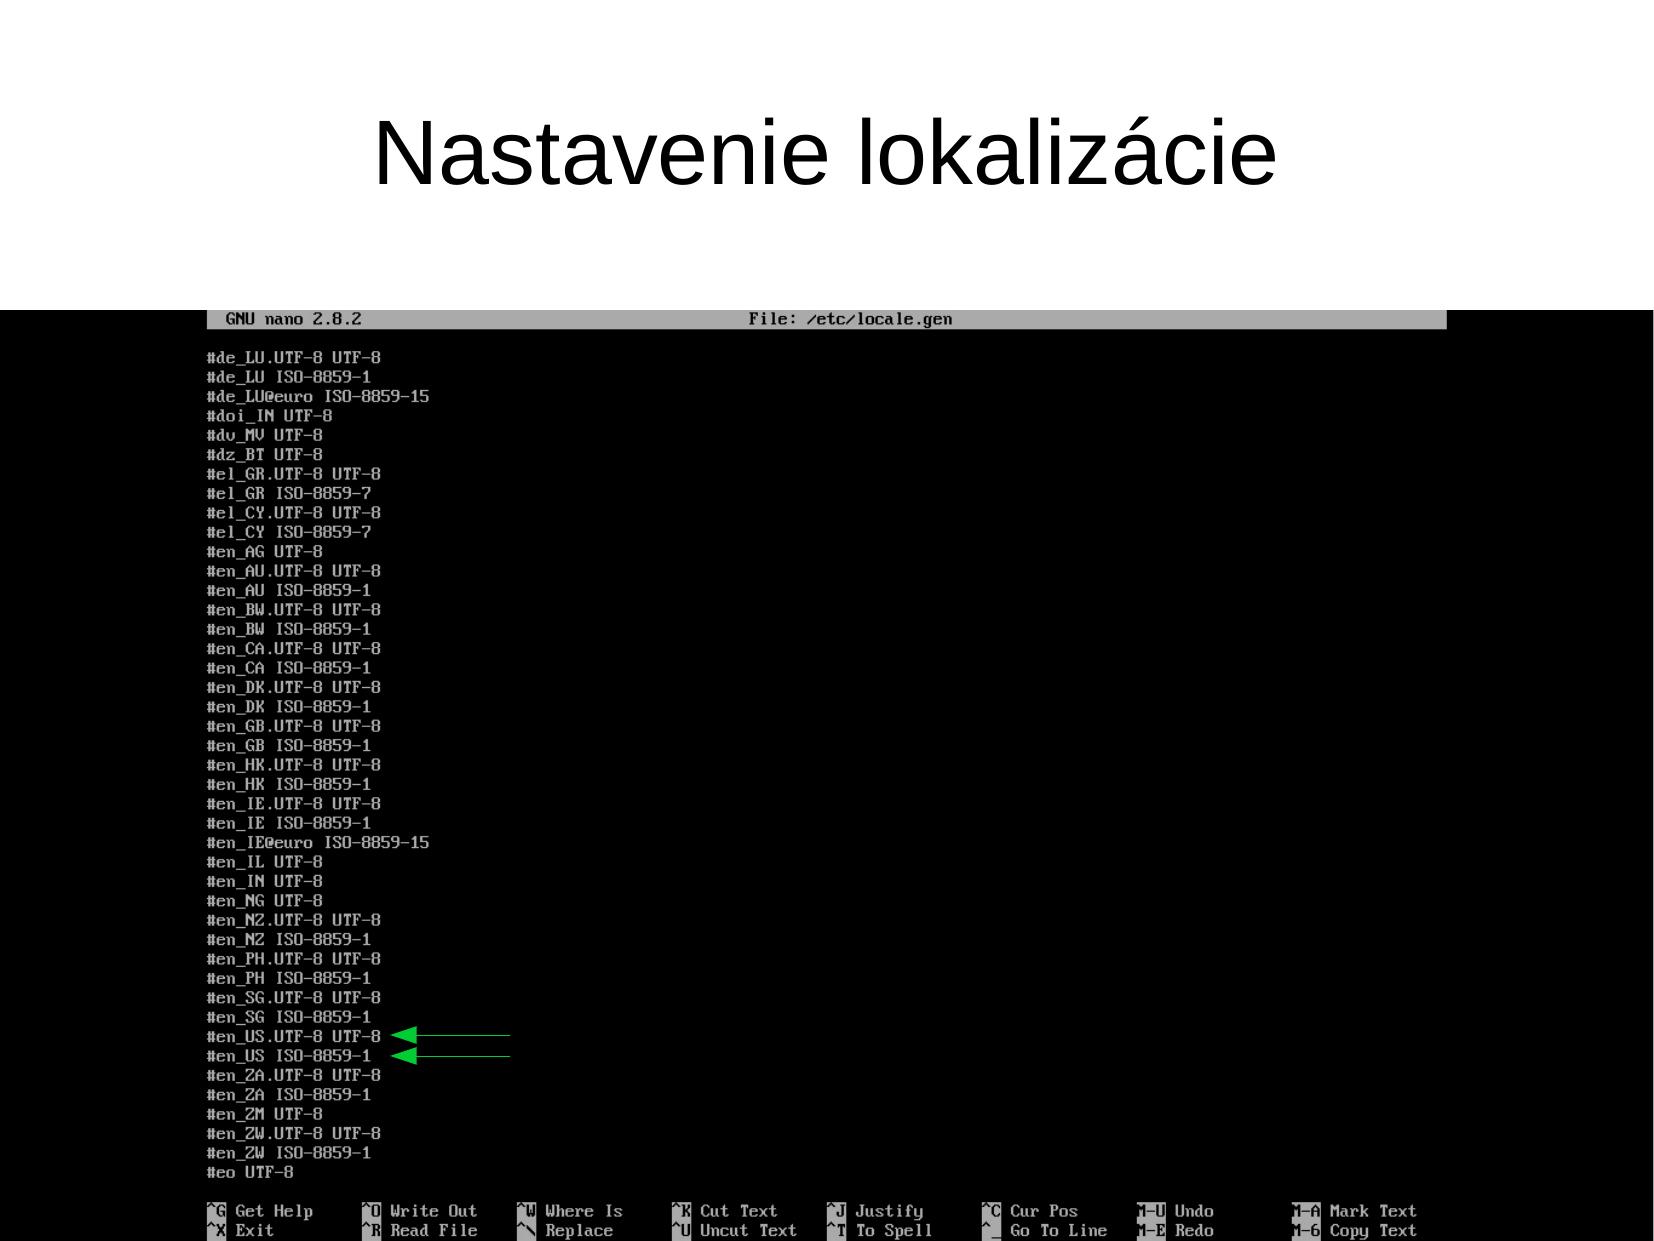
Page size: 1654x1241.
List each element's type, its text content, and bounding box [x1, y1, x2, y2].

title Nastavenie lokalizácie [82, 49, 1571, 257]
picture [0, 310, 1654, 1241]
